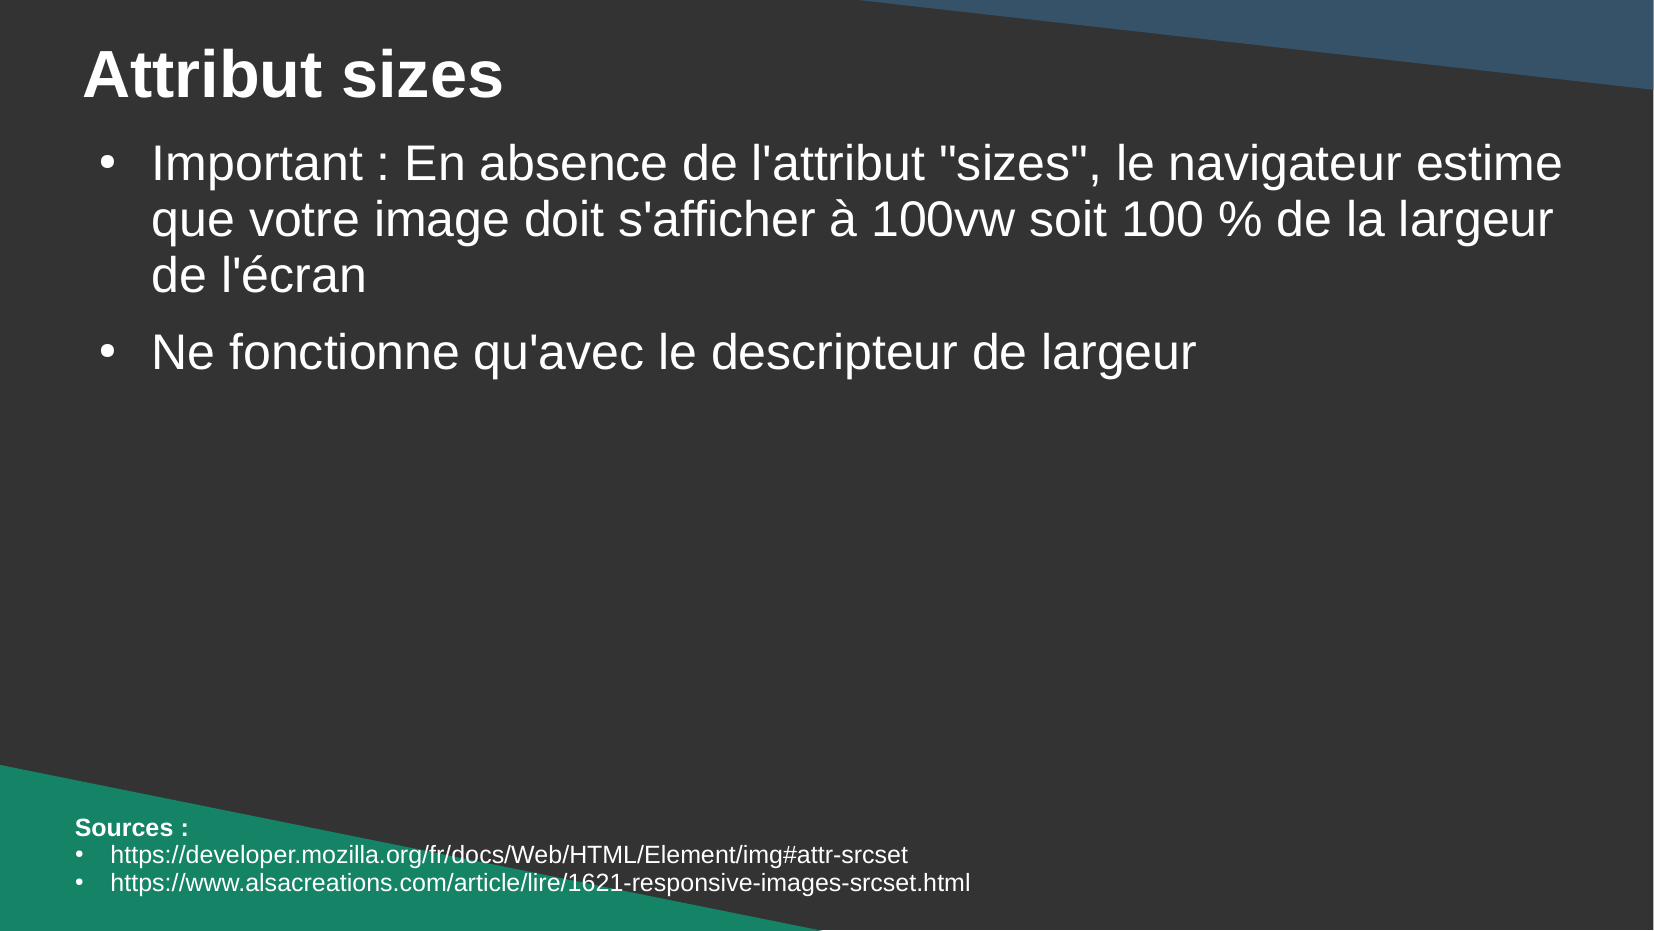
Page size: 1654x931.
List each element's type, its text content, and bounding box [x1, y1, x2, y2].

text_box [0, 764, 199, 931]
text_box Sources : https://developer.mozilla.org/fr/docs/Web/HTML/Element/img#attr-srcset https://www.alsacreations.com/article/lire/1621-responsive-images-srcset.html [60, 805, 1546, 931]
text_box [858, 0, 1654, 90]
list Important : En absence de l'attribut "sizes", le navigateur estime que votre image doit s'afficher à 100vw soit 100 % de la largeur de l'écran Ne fonctionne qu'avec le descripteur de largeur [80, 135, 1605, 426]
title Attribut sizes [82, 37, 1571, 122]
